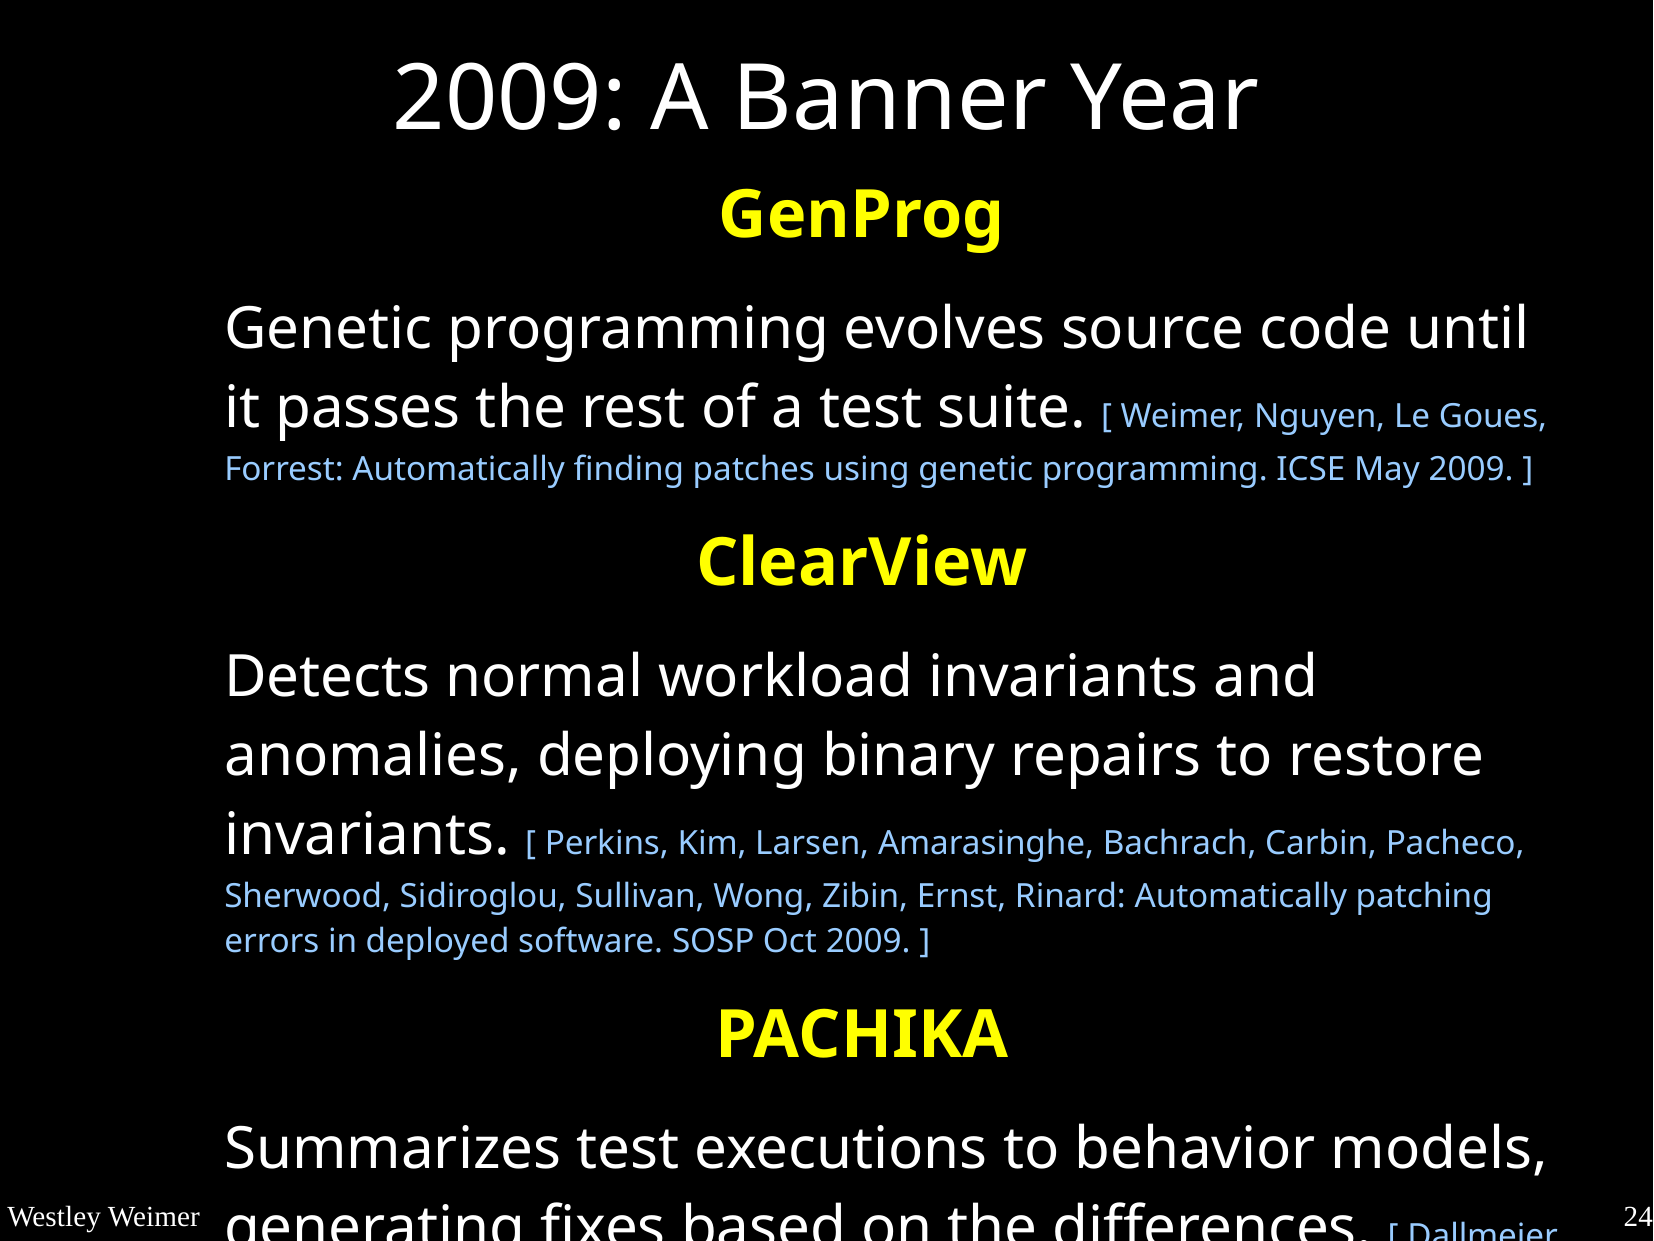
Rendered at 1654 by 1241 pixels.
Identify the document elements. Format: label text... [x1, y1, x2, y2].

title 2009: A Banner Year [82, 0, 1571, 166]
list GenProg Genetic programming evolves source code until it passes the rest of a test suite. [ Weimer, Nguyen, Le Goues, Forrest: Automatically finding patches using genetic programming. ICSE May 2009. ] ClearView Detects normal workload invariants and anomalies, deploying binary repairs to restore invariants. [ Perkins, Kim, Larsen, Amarasinghe, Bachrach, Carbin, Pacheco, Sherwood, Sidiroglou, Sullivan, Wong, Zibin, Ernst, Rinard: Automatically patching errors in deployed software. SOSP Oct 2009. ] PACHIKA Summarizes test executions to behavior models, generating fixes based on the differences. [ Dallmeier, Zeller, Meyer: Generating Fixes from Object Behavior Anomalies. ASE Nov 2009. ] [82, 166, 1571, 1179]
